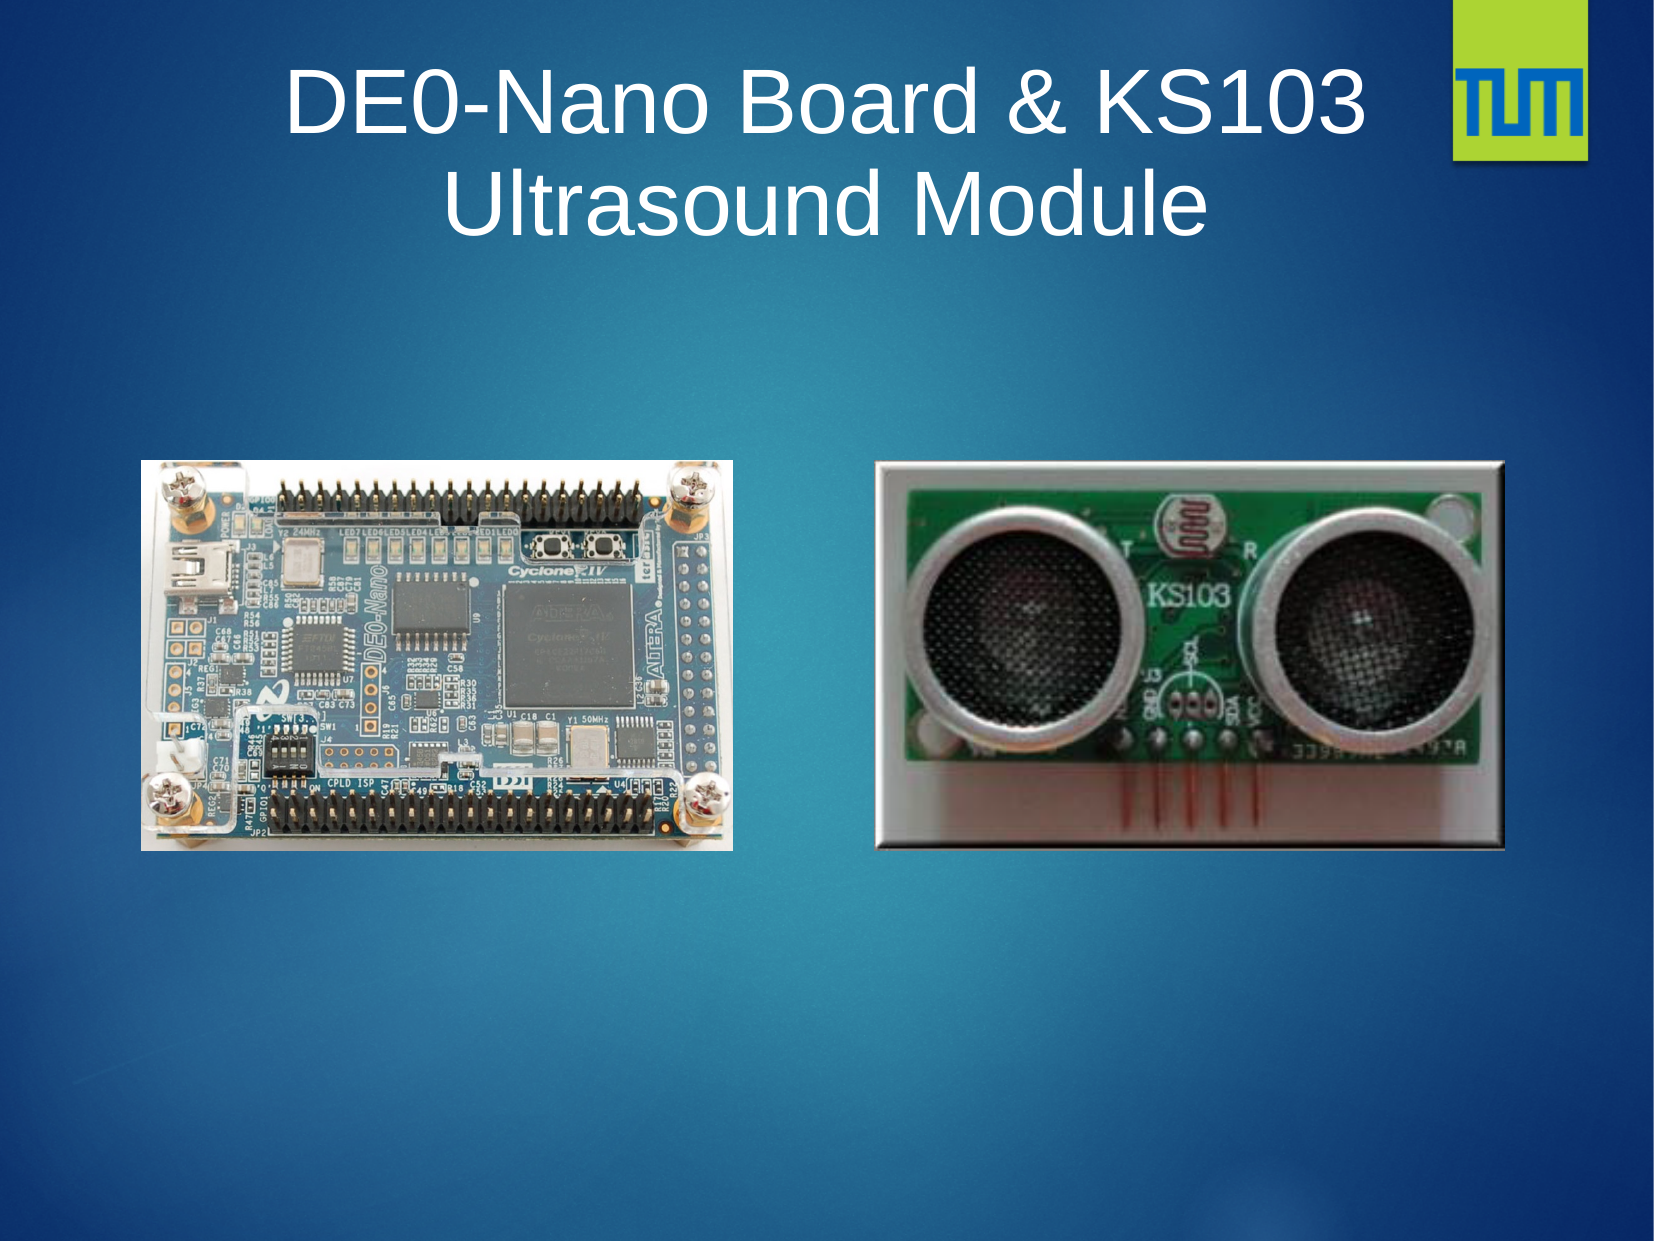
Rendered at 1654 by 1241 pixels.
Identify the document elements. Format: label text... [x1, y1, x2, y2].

title DE0-Nano Board & KS103 Ultrasound Module [82, 49, 1571, 257]
picture [0, 0, 1654, 1241]
